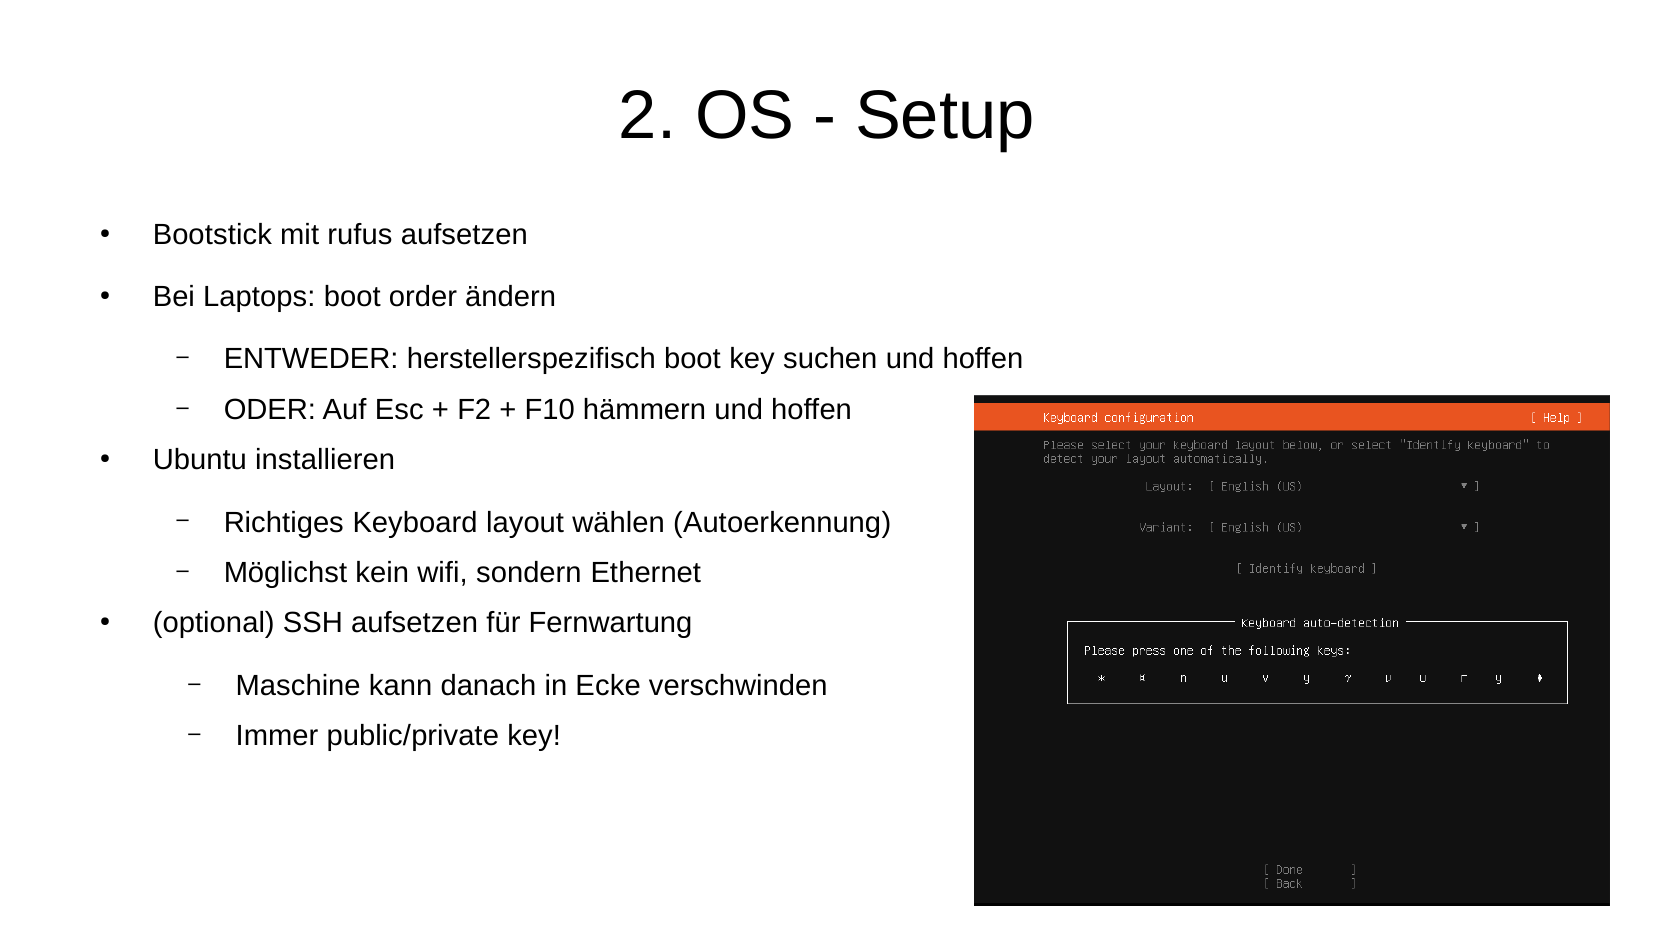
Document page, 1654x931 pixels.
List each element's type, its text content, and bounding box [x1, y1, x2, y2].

list Bootstick mit rufus aufsetzen Bei Laptops: boot order ändern ENTWEDER: herstellerspezifisch boot key suchen und hoffen ODER: Auf Esc + F2 + F10 hämmern und hoffen Ubuntu installieren Richtiges Keyboard layout wählen (Autoerkennung) Möglichst kein wifi, sondern Ethernet (optional) SSH aufsetzen für Fernwartung Maschine kann danach in Ecke verschwinden Immer public/private key! [82, 217, 1571, 886]
title 2. OS - Setup [82, 37, 1571, 193]
picture [974, 395, 1610, 906]
